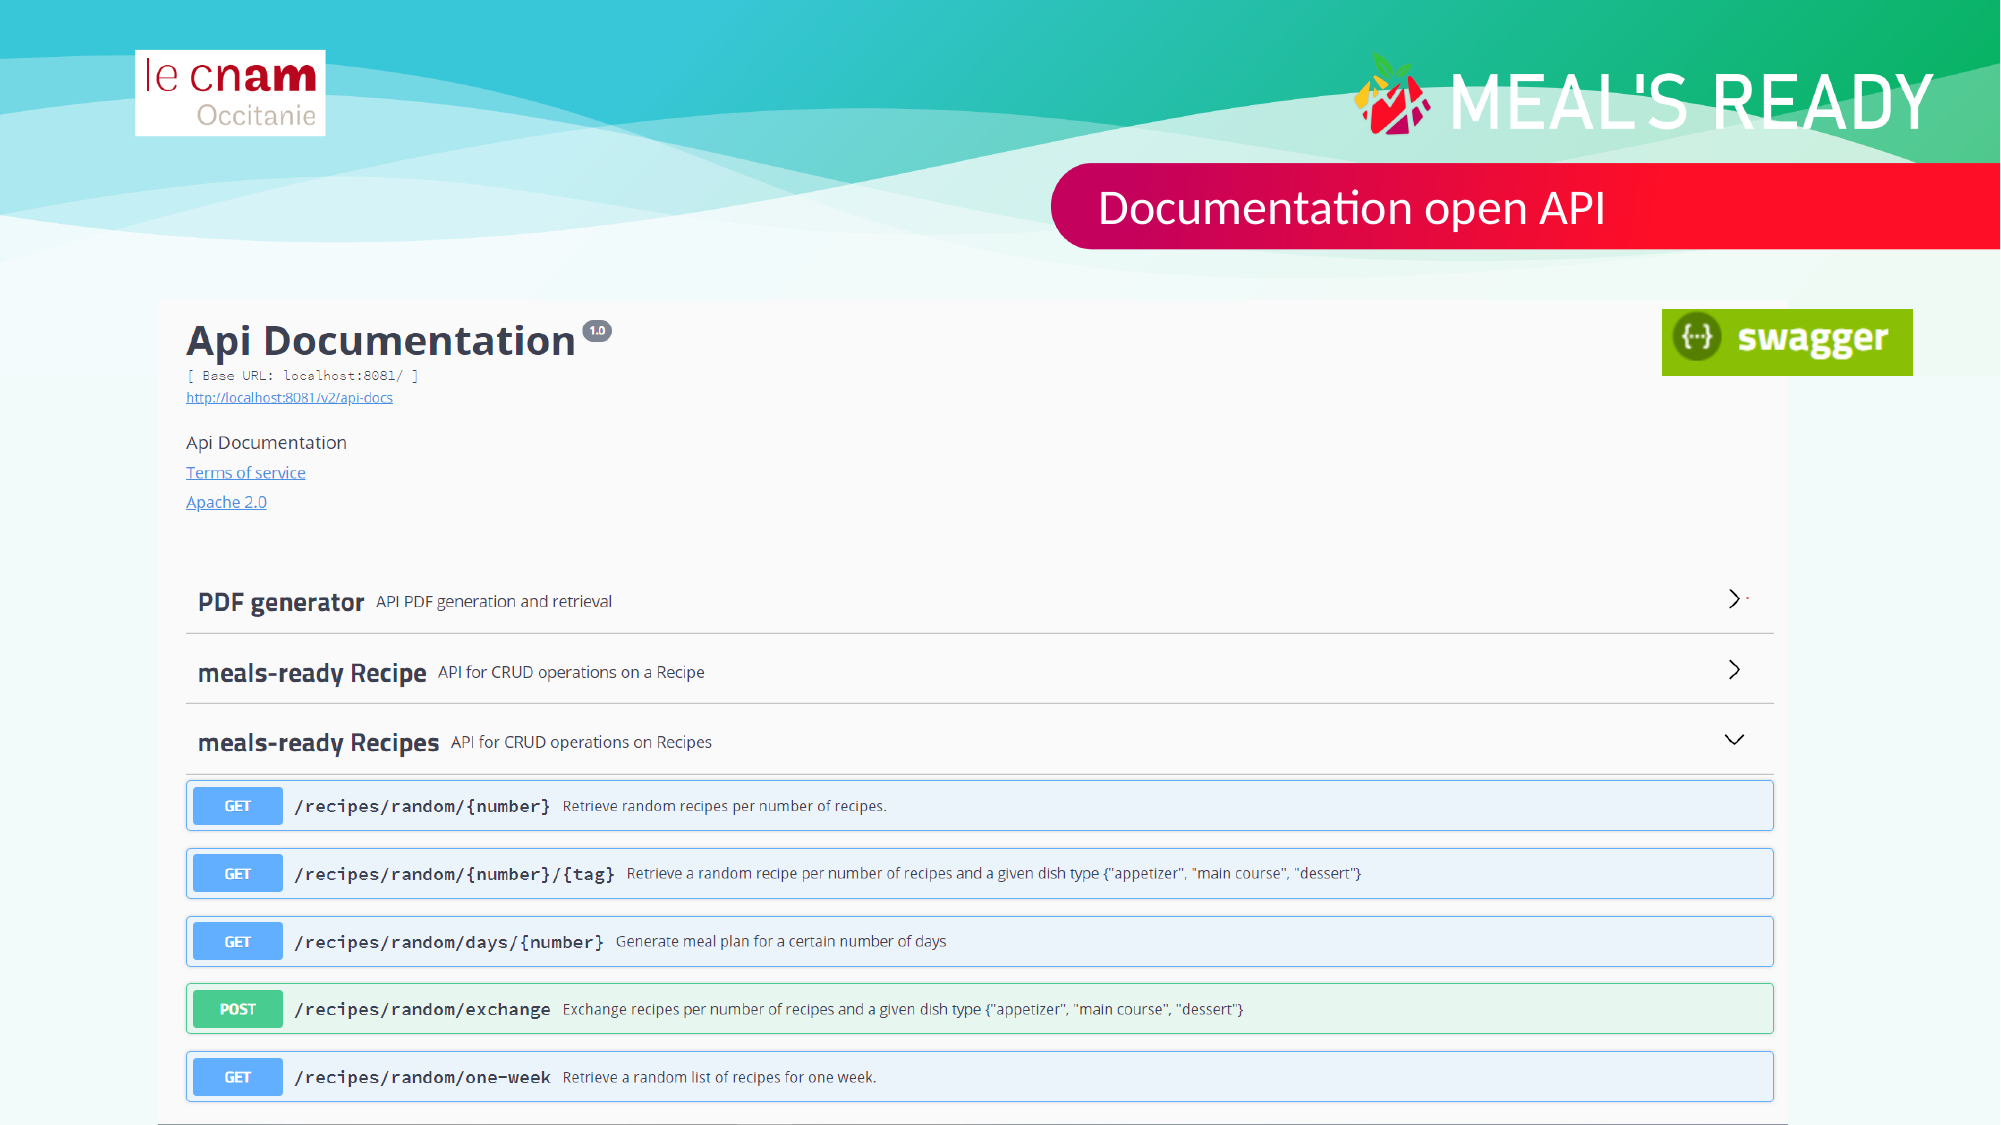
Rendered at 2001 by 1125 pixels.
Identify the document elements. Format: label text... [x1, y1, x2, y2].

picture [0, 0, 2000, 1125]
text_box Documentation open API [1083, 173, 2000, 244]
